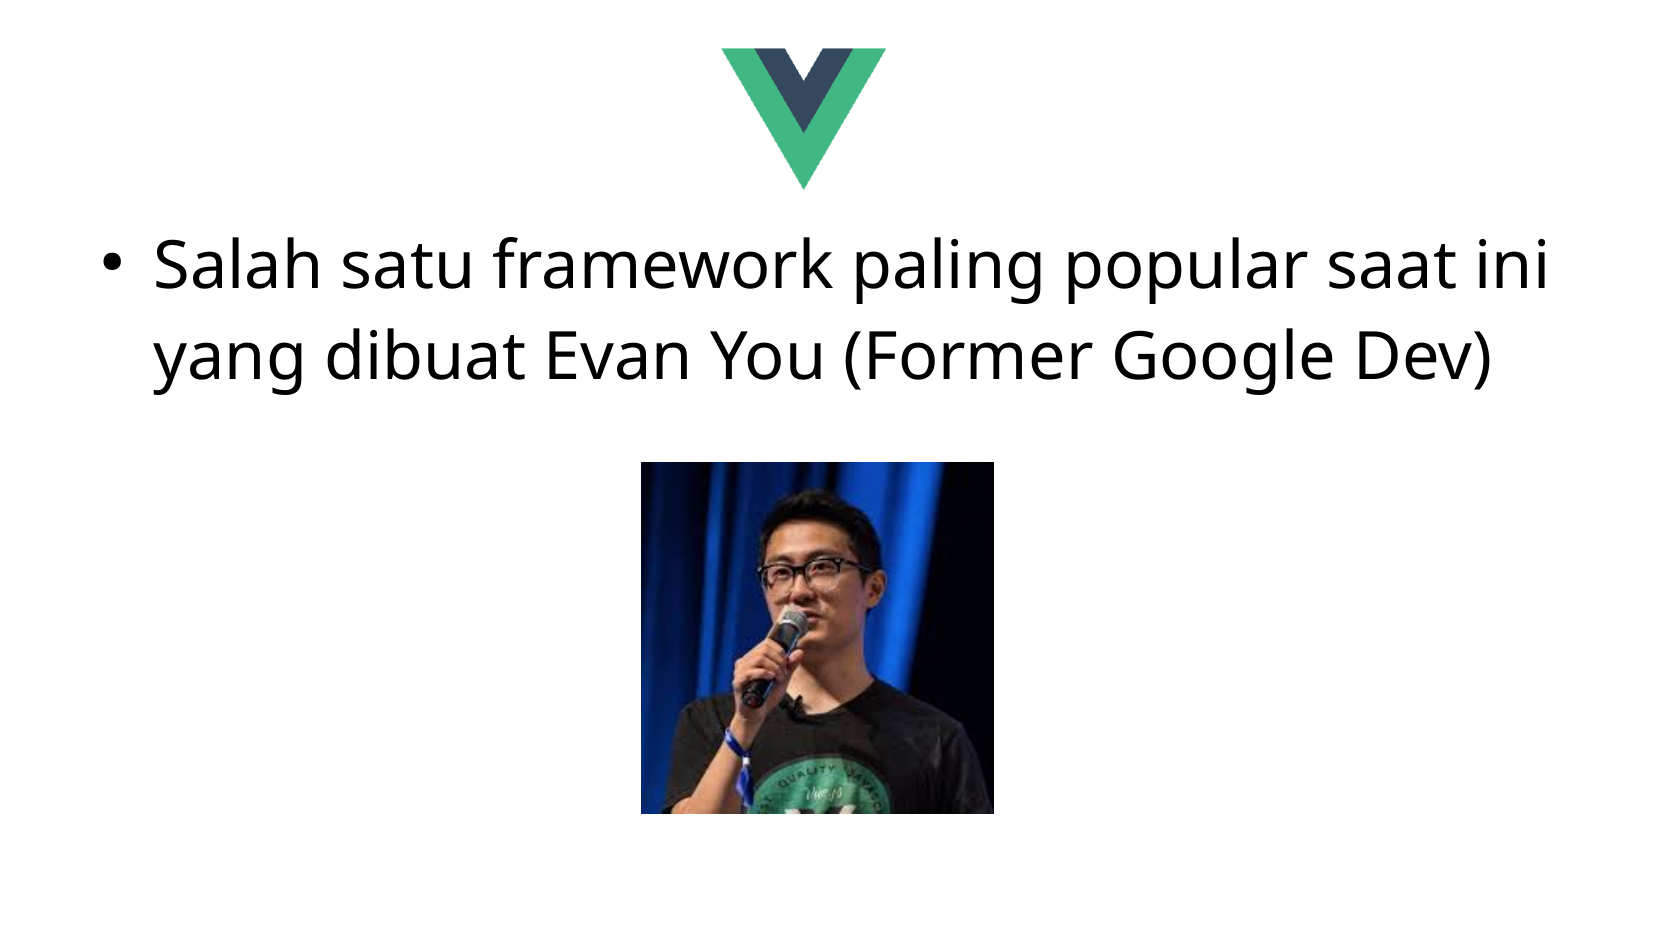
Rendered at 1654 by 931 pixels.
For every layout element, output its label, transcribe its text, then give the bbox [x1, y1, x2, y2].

list Salah satu framework paling popular saat ini yang dibuat Evan You (Former Google Dev) [82, 217, 1571, 758]
picture [721, 37, 886, 201]
picture [641, 462, 994, 814]
